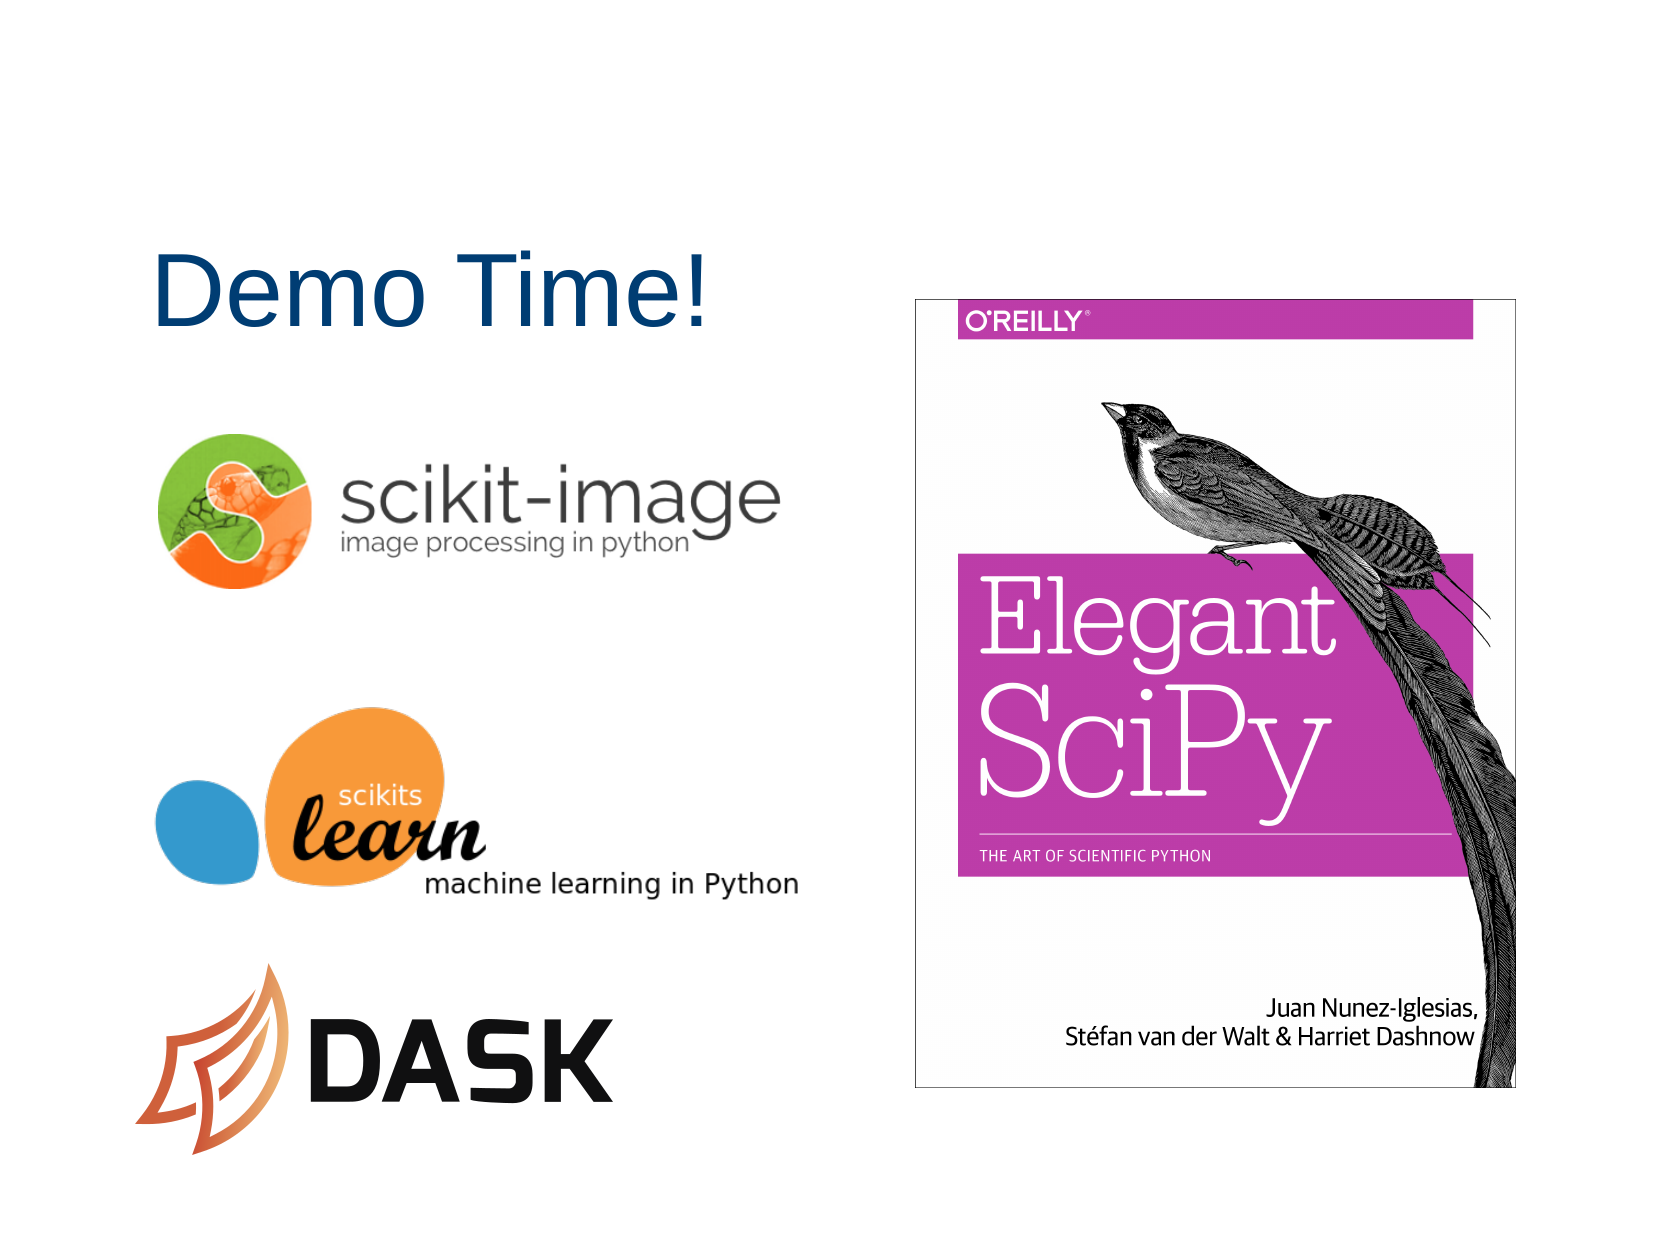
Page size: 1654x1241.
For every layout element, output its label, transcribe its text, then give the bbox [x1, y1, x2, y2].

picture [135, 963, 613, 1156]
picture [158, 434, 781, 589]
picture [915, 299, 1516, 1088]
picture [137, 674, 811, 916]
text_box Demo Time! [135, 225, 1486, 474]
